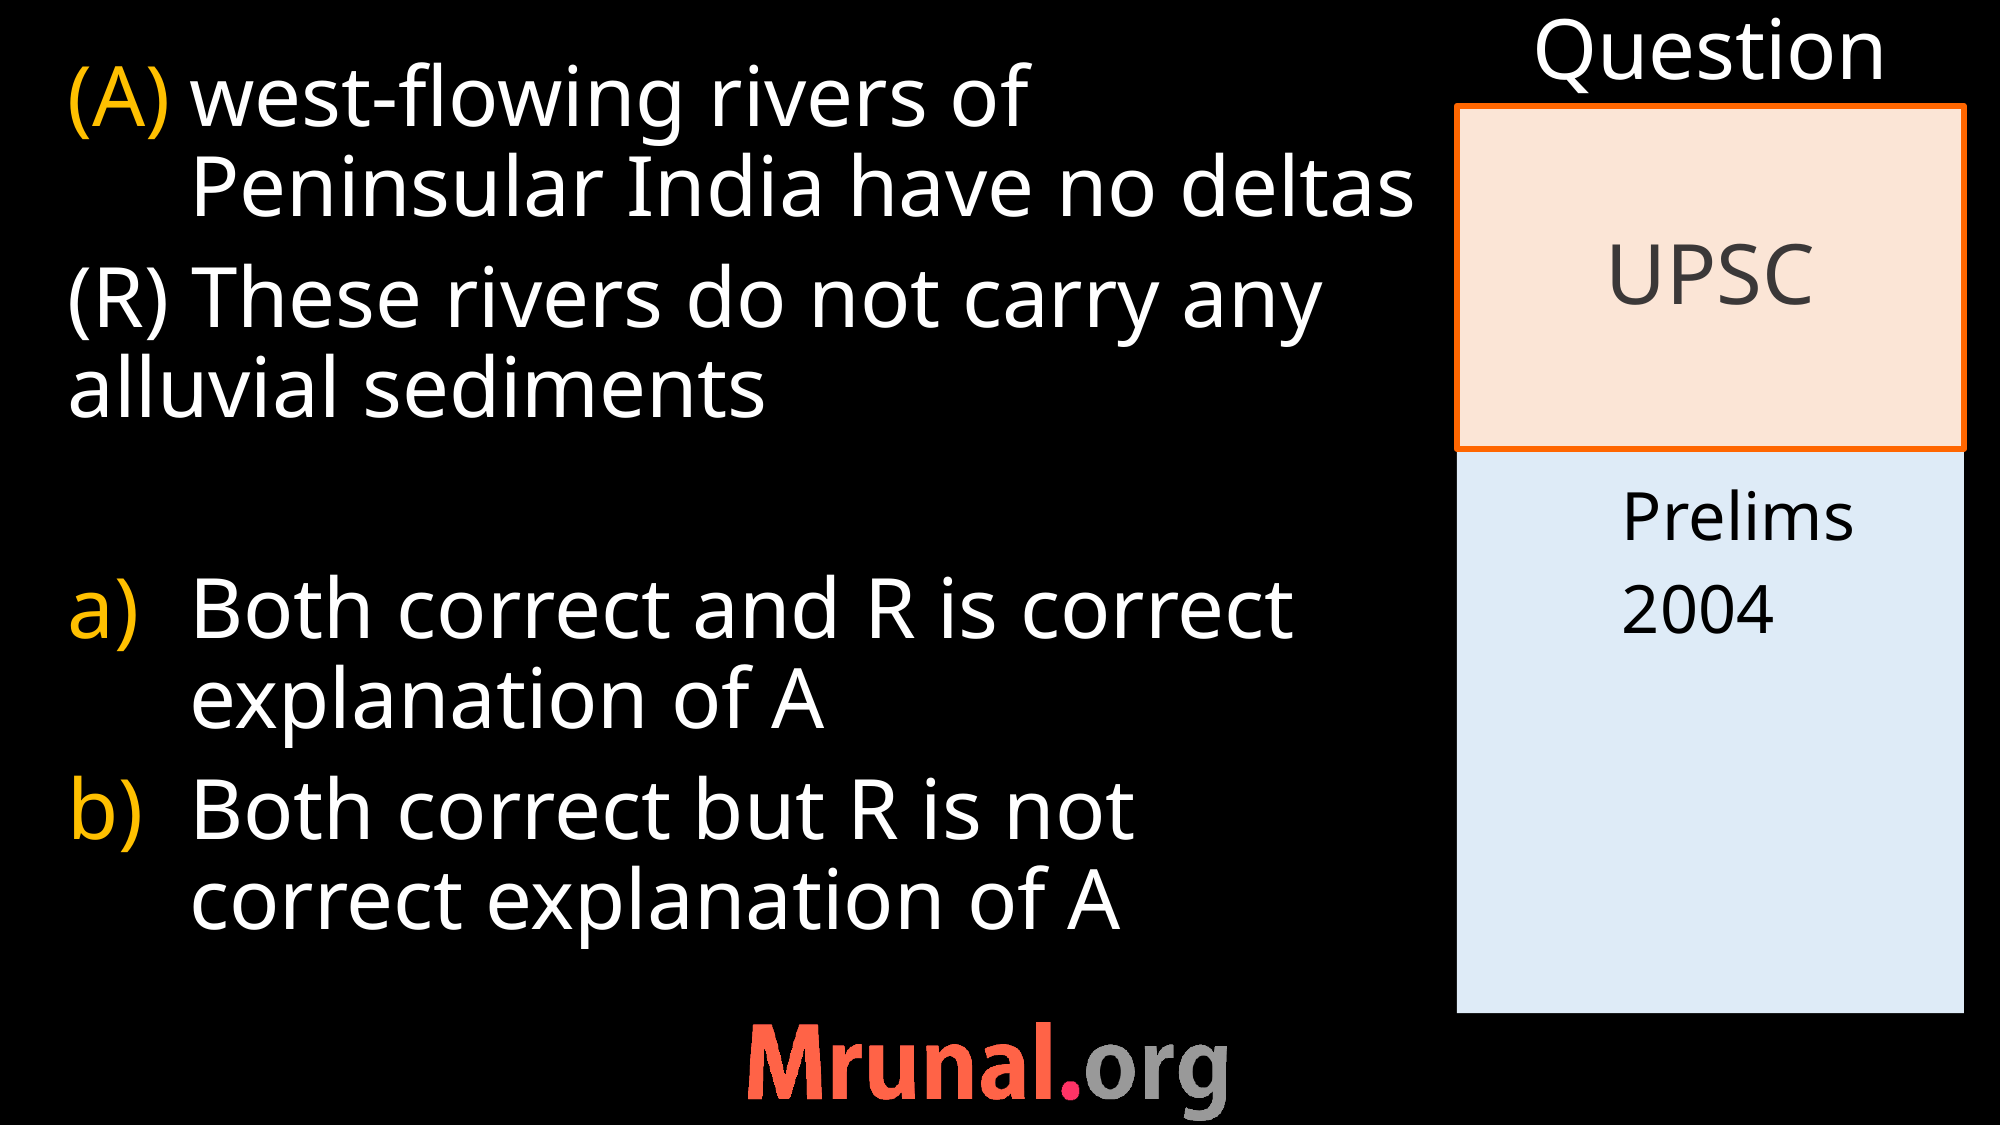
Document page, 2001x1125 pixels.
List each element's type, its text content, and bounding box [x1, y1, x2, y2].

title UPSC [1456, 106, 1964, 449]
picture [741, 1014, 1230, 1125]
list west-flowing rivers of Peninsular India have no deltas (R) These rivers do not carry any alluvial sediments Both correct and R is correct explanation of A Both correct but R is not correct explanation of A [52, 47, 1447, 1014]
list Prelims 2004 [1456, 452, 1964, 1014]
list Question [1457, 0, 1964, 106]
